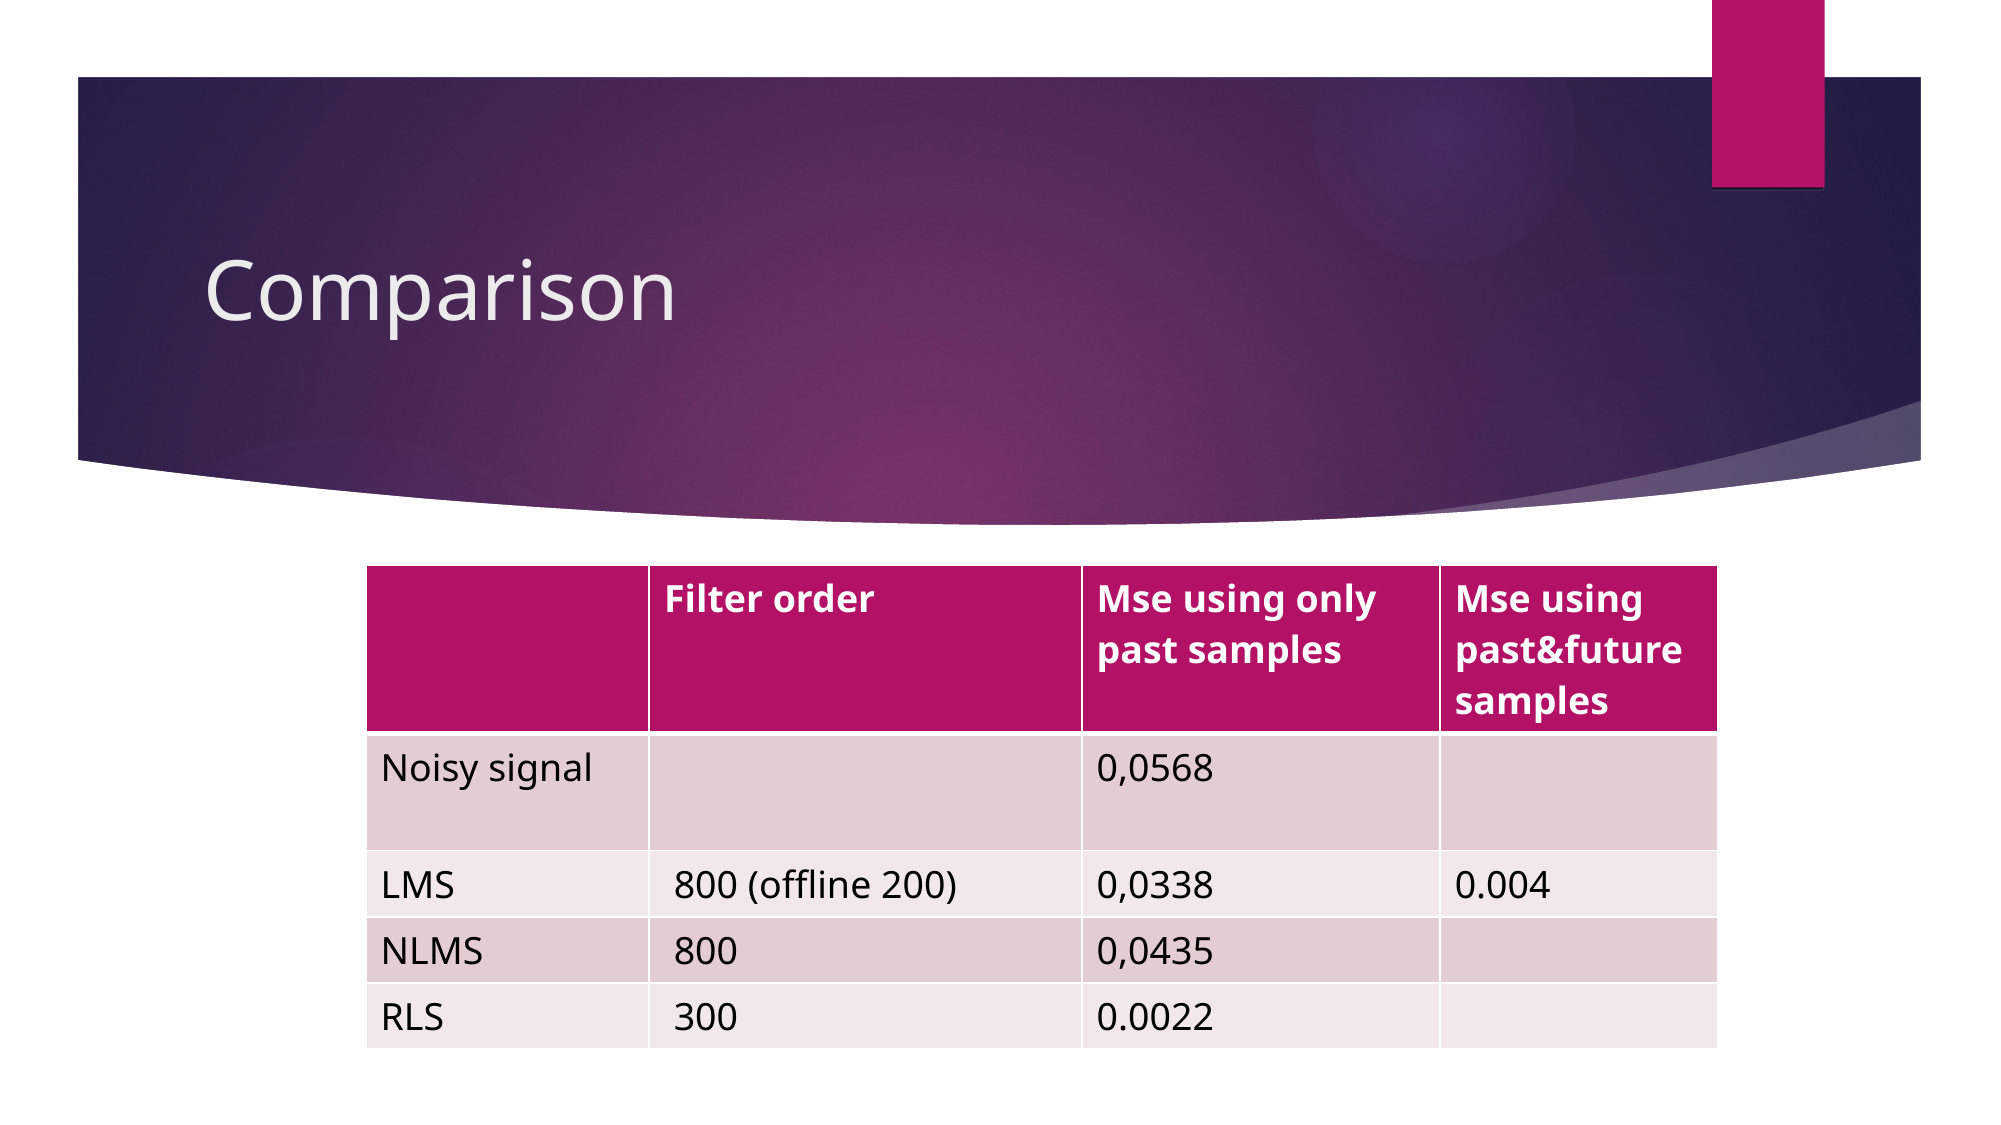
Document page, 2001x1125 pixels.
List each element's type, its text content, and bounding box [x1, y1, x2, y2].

table_cell 0.004 [1441, 851, 1717, 916]
table_cell [1441, 984, 1717, 1048]
table_header Filter order [650, 566, 1081, 731]
table_cell [650, 736, 1081, 850]
table_cell 0,0568 [1083, 736, 1439, 850]
table_cell [1441, 918, 1717, 982]
table_cell [1441, 736, 1717, 850]
table_cell 800 (offline 200) [650, 851, 1081, 916]
table_header Mse using past&future samples [1441, 566, 1717, 731]
table_header Mse using only past samples [1083, 566, 1439, 731]
picture [79, 78, 1920, 525]
table_cell NLMS [367, 918, 648, 982]
title Comparison [188, 174, 1638, 400]
table_cell 300 [650, 984, 1081, 1048]
table_cell Noisy signal [367, 736, 648, 850]
table_cell 800 [650, 918, 1081, 982]
table_header [367, 566, 648, 731]
table_cell 0,0435 [1083, 918, 1439, 982]
table_cell LMS [367, 851, 648, 916]
table_cell 0.0022 [1083, 984, 1439, 1048]
table_cell 0,0338 [1083, 851, 1439, 916]
table_cell RLS [367, 984, 648, 1048]
